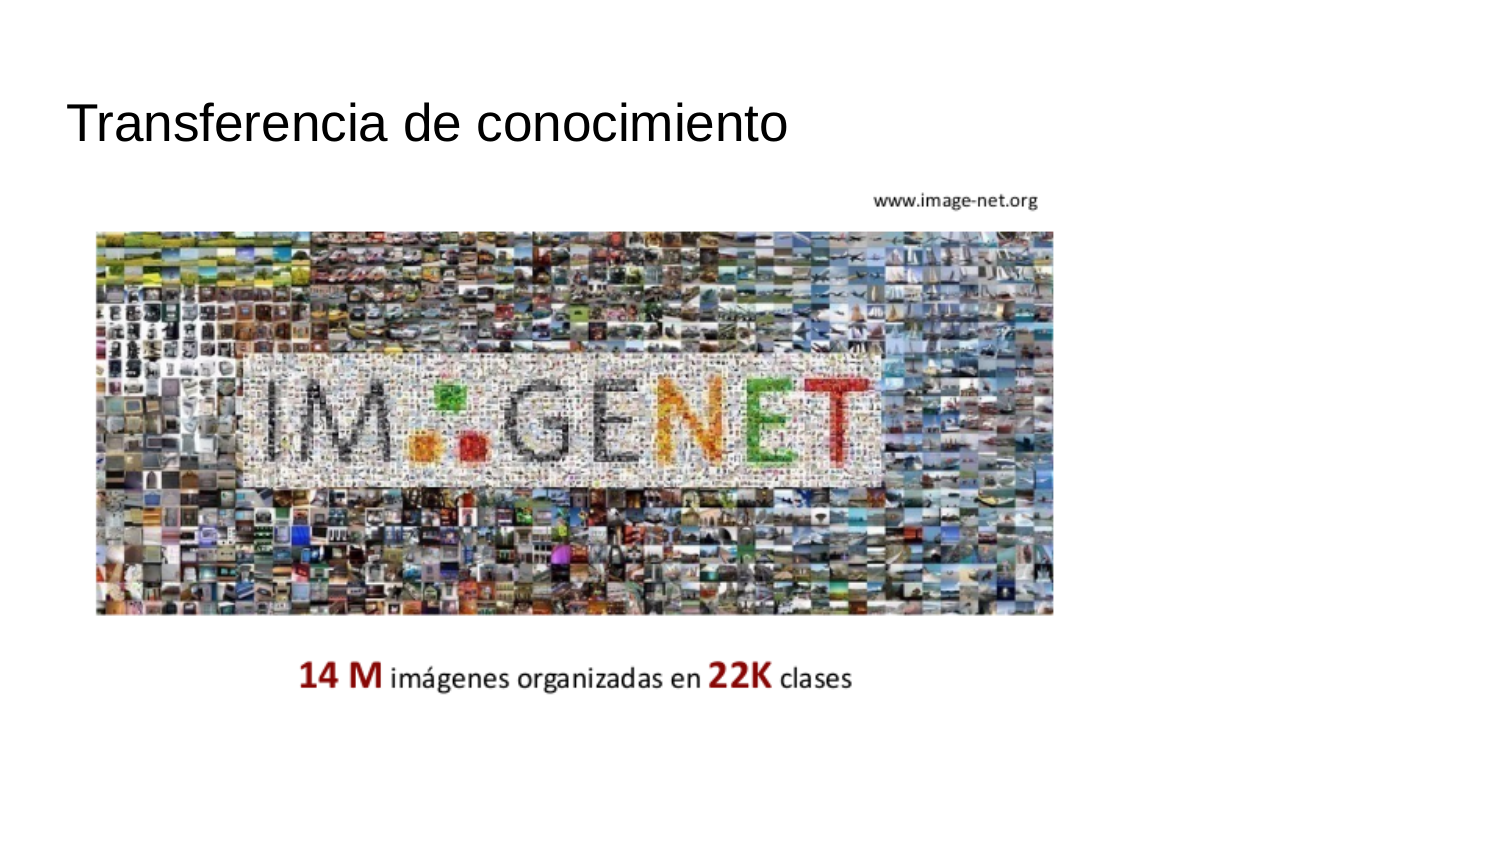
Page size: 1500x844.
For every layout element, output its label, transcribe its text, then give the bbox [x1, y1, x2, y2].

picture [51, 188, 1088, 710]
title Transferencia de conocimiento [51, 72, 1449, 167]
